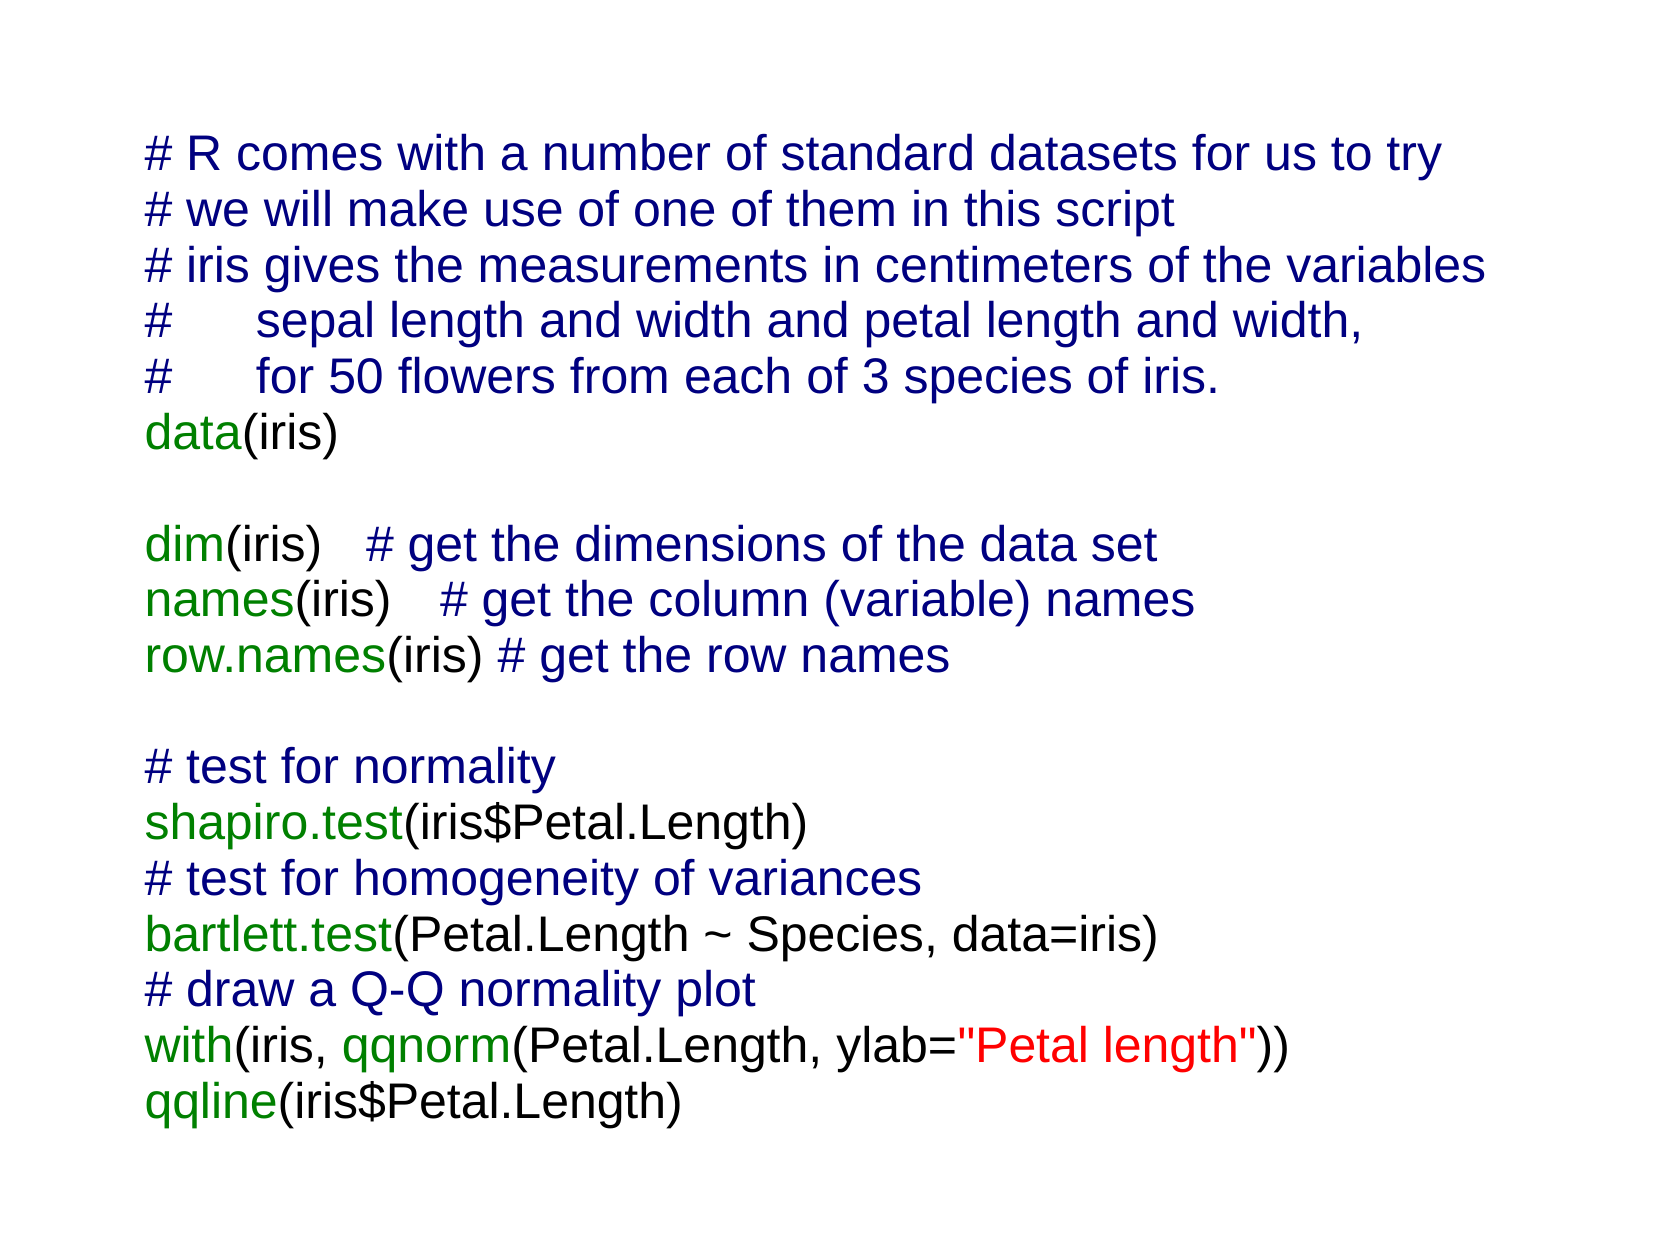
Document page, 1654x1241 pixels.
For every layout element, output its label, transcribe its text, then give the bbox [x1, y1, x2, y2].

text_box # R comes with a number of standard datasets for us to try # we will make use of one of them in this script # iris gives the measurements in centimeters of the variables # sepal length and width and petal length and width, # for 50 flowers from each of 3 species of iris. data(iris) dim(iris) # get the dimensions of the data set names(iris) # get the column (variable) names row.names(iris) # get the row names # test for normality shapiro.test(iris$Petal.Length) # test for homogeneity of variances bartlett.test(Petal.Length ~ Species, data=iris) # draw a Q-Q normality plot with(iris, qqnorm(Petal.Length, ylab="Petal length")) qqline(iris$Petal.Length) [129, 118, 1536, 1146]
